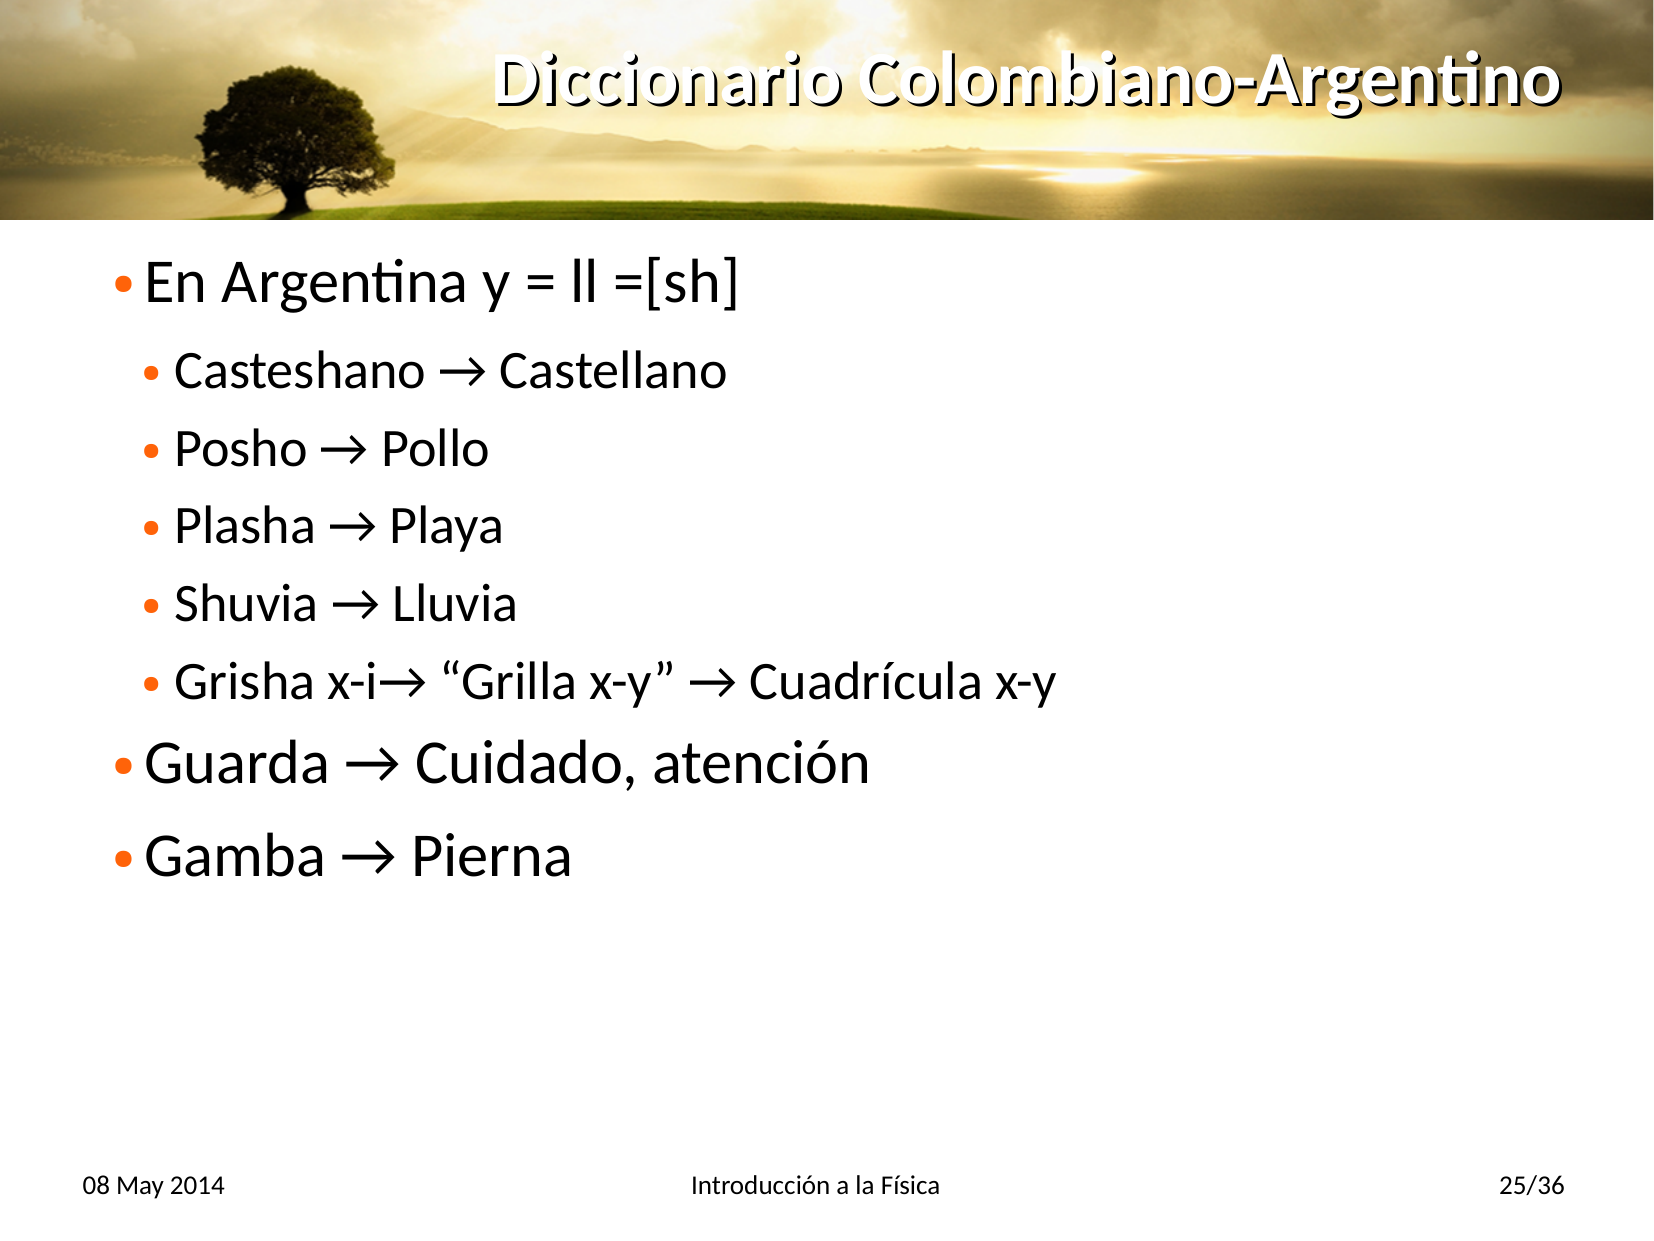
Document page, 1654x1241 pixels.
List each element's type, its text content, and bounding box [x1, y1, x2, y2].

picture [0, 0, 1654, 220]
title Diccionario Colombiano-Argentino [75, 19, 1564, 151]
list En Argentina y = ll =[sh] Casteshano → Castellano Posho → Pollo Plasha → Playa Shuvia → Lluvia Grisha x-i→ “Grilla x-y” → Cuadrícula x-y Guarda → Cuidado, atención Gamba → Pierna [82, 255, 1571, 1156]
